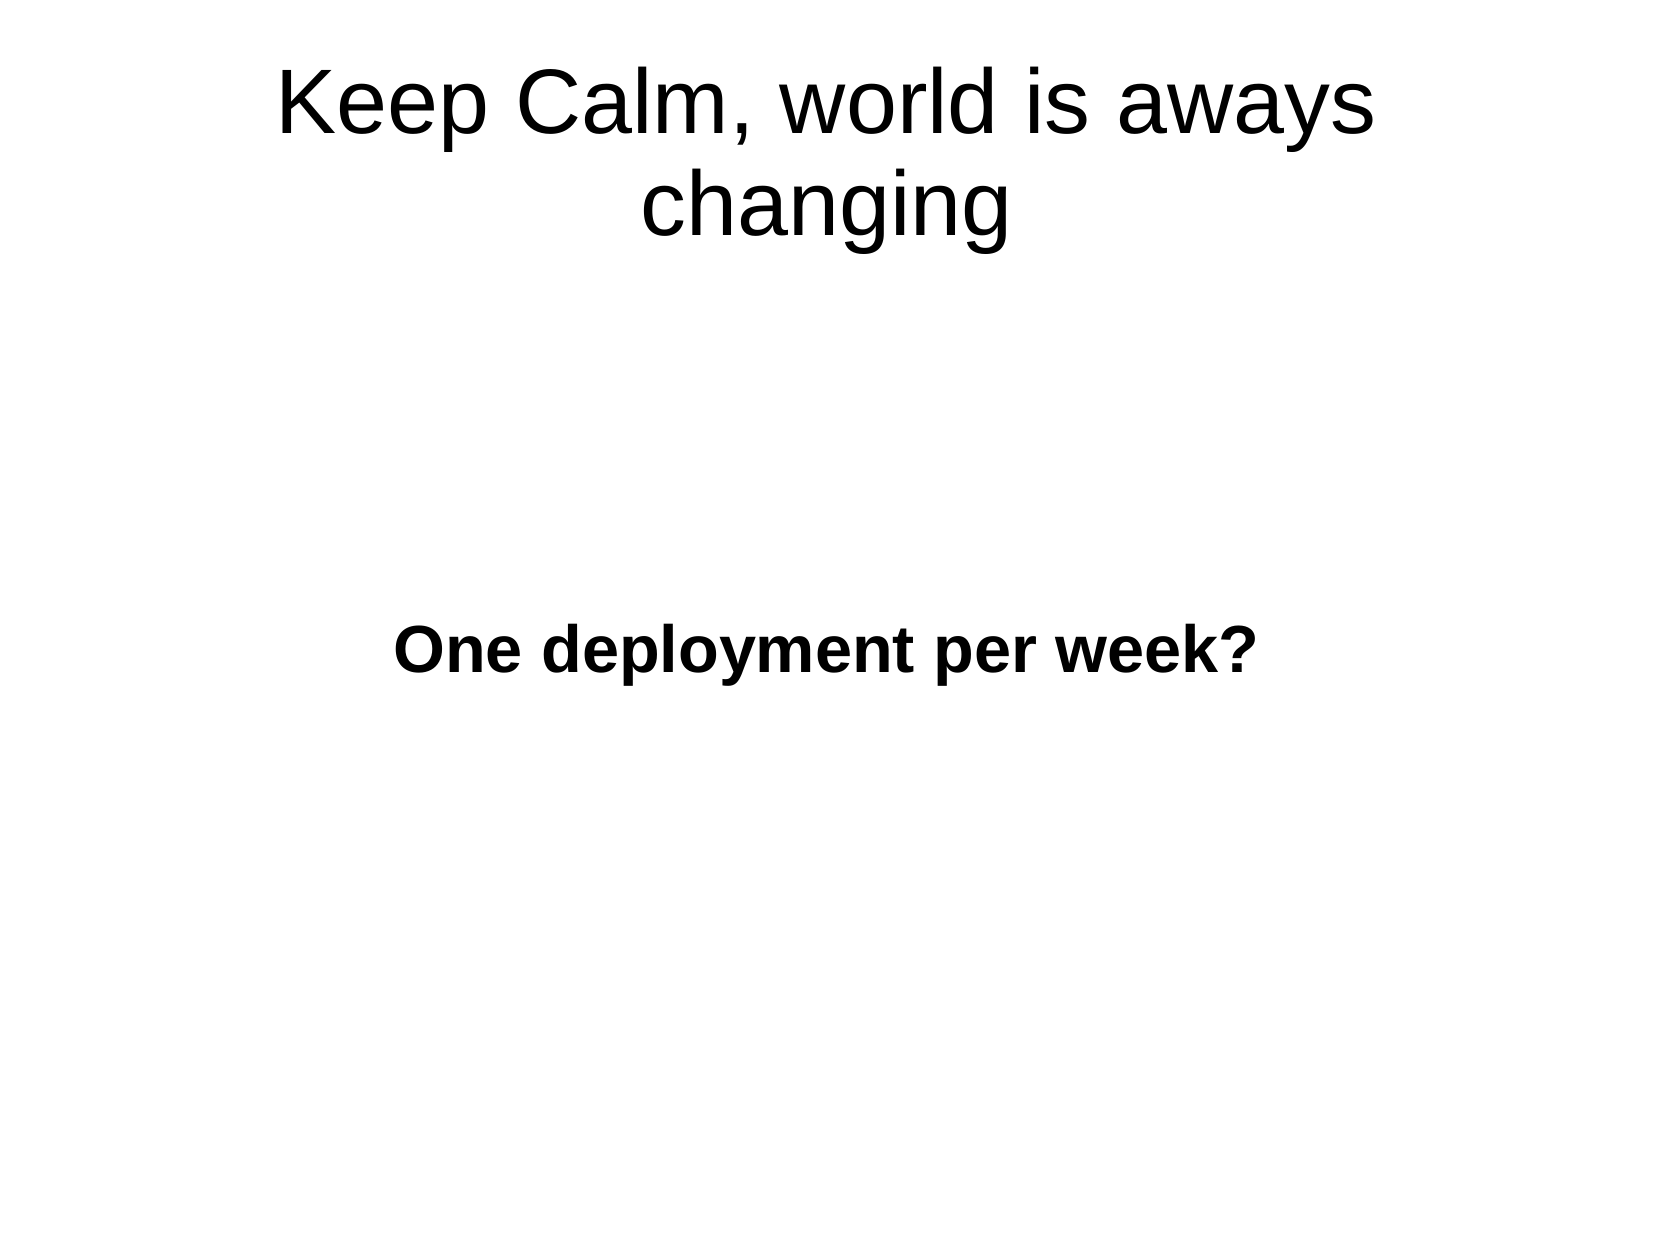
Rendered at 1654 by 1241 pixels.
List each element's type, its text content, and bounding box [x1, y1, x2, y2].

title Keep Calm, world is aways changing [82, 49, 1571, 257]
subtitle One deployment per week? [82, 290, 1571, 1010]
